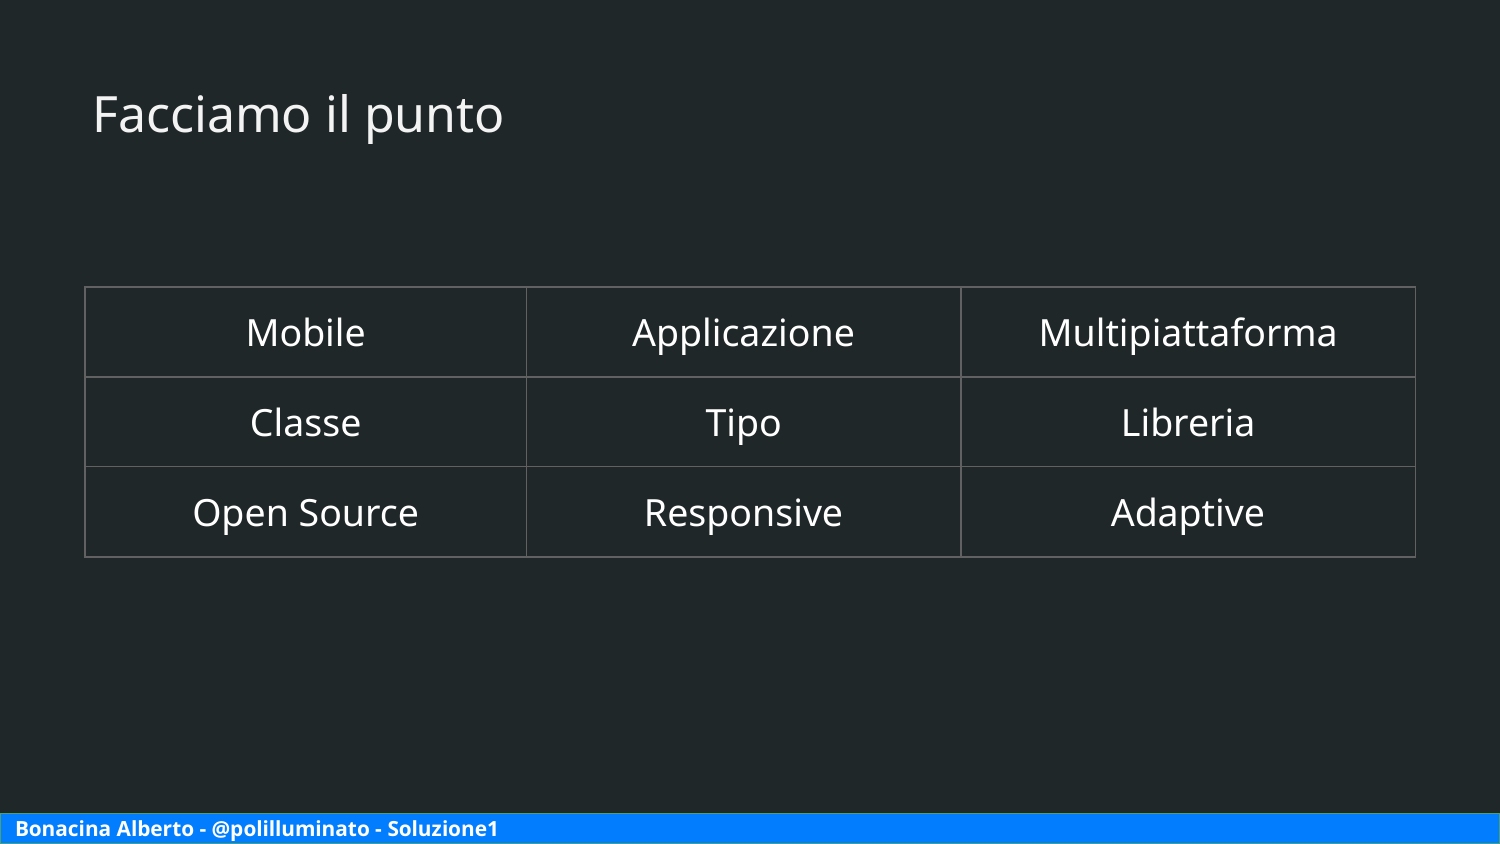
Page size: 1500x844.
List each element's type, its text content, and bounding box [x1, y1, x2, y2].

table_header Multipiattaforma [962, 288, 1415, 376]
table_header Applicazione [527, 288, 960, 376]
text_box Bonacina Alberto - @polilluminato - Soluzione1 [0, 800, 1500, 844]
table_cell Open Source [86, 467, 526, 556]
table_cell Adaptive [962, 467, 1415, 556]
table_cell Tipo [527, 378, 960, 466]
text_box Facciamo il punto [77, 67, 699, 159]
table_cell Libreria [962, 378, 1415, 466]
table_header Mobile [86, 288, 526, 376]
table_cell Classe [86, 378, 526, 466]
table_cell Responsive [527, 467, 960, 556]
